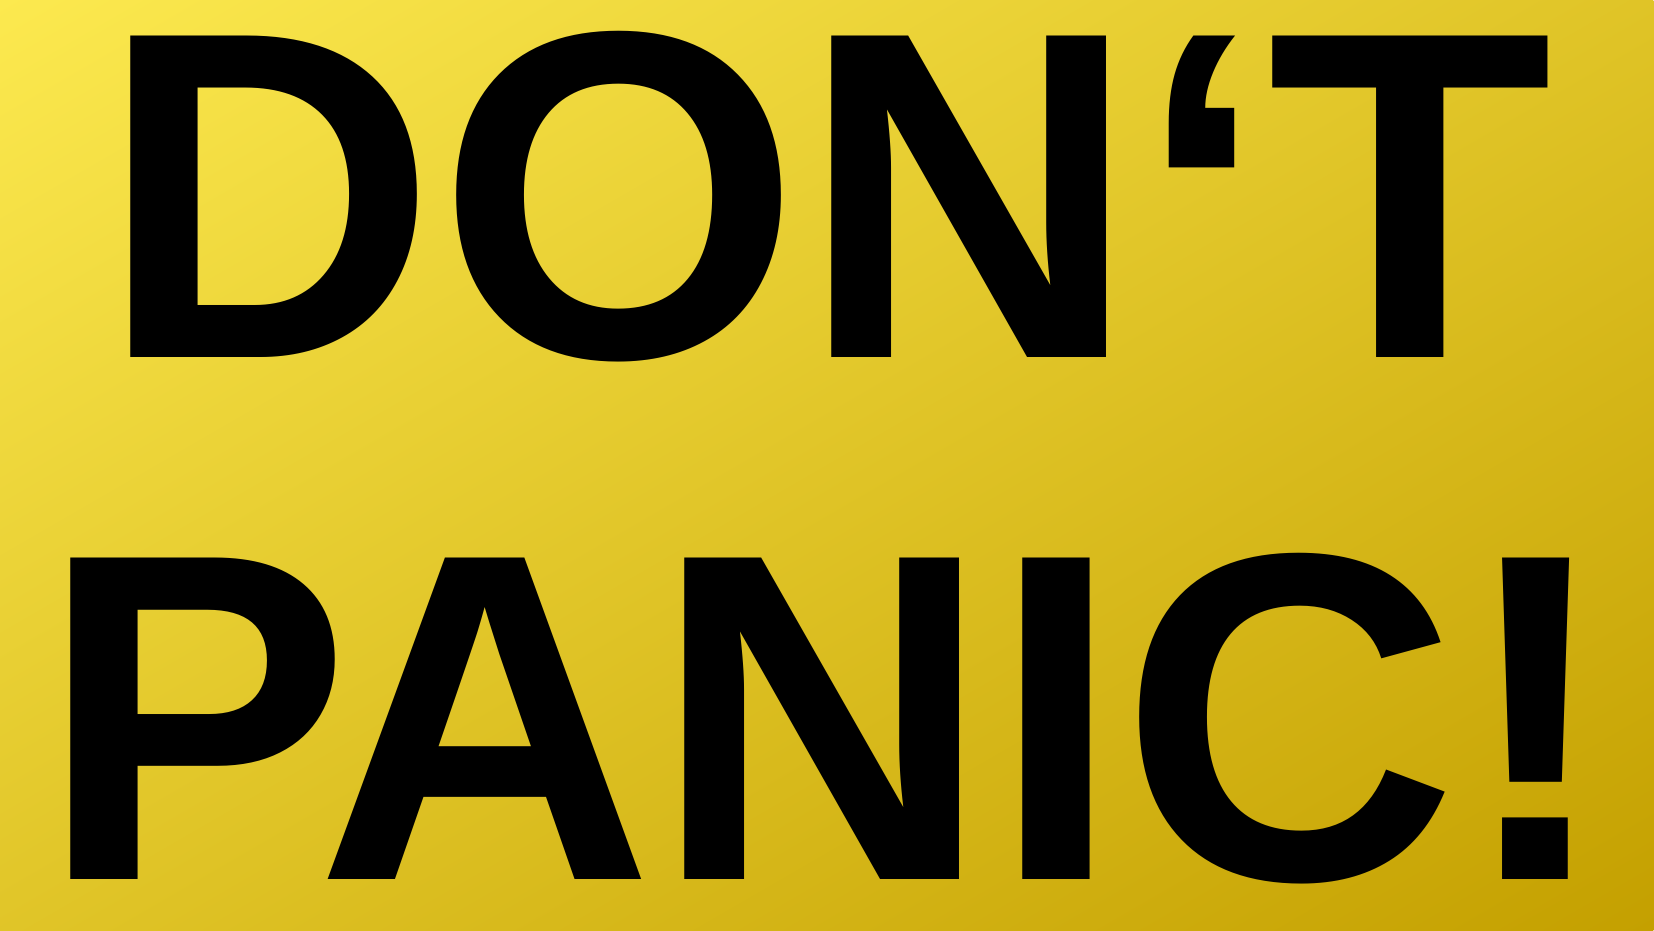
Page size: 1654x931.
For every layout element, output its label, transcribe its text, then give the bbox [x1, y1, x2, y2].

title DON‘T PANIC! [11, 0, 1642, 931]
